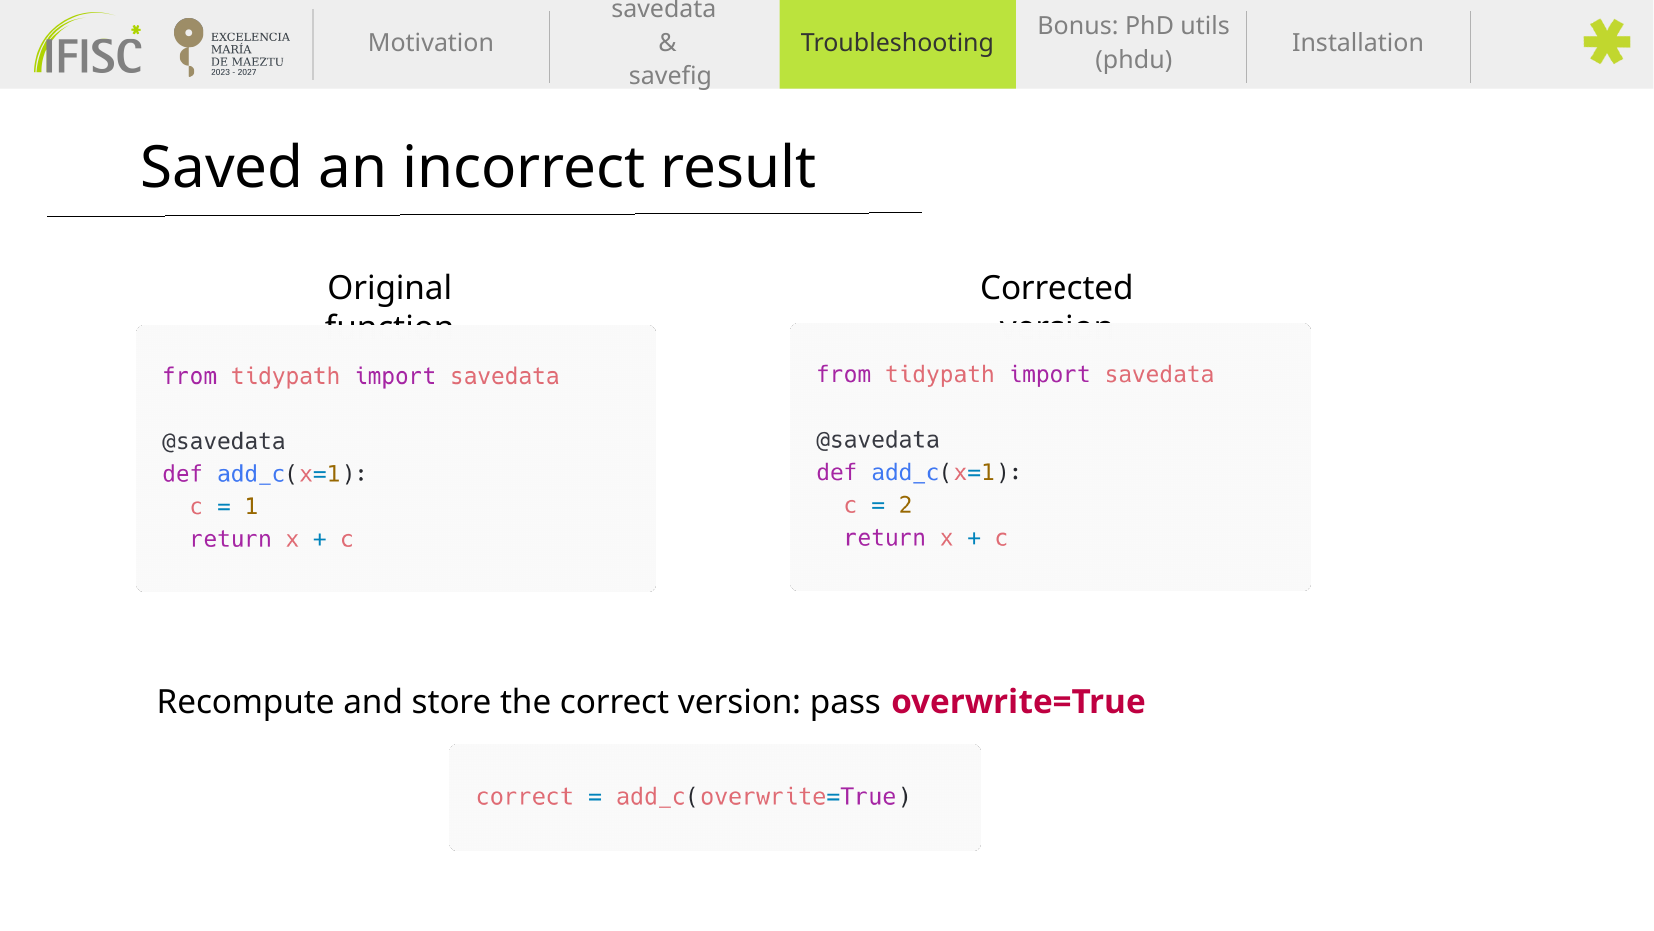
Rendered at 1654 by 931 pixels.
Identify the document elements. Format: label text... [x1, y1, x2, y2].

picture [1582, 17, 1631, 65]
text_box Motivation [318, 0, 544, 83]
text_box Troubleshooting [779, 0, 1016, 89]
text_box Installation [1246, 0, 1471, 83]
text_box Saved an incorrect result [41, 122, 916, 217]
text_box Recompute and store the correct version: pass overwrite=True [141, 673, 1276, 729]
picture [790, 323, 1312, 591]
picture [448, 744, 981, 851]
text_box Original function [248, 258, 532, 319]
picture [174, 18, 290, 77]
text_box Corrected version [915, 258, 1199, 319]
picture [135, 325, 656, 593]
picture [29, 9, 148, 76]
text_box savedata & savefig [555, 0, 780, 92]
text_box Bonus: PhD utils (phdu) [1021, 0, 1246, 83]
